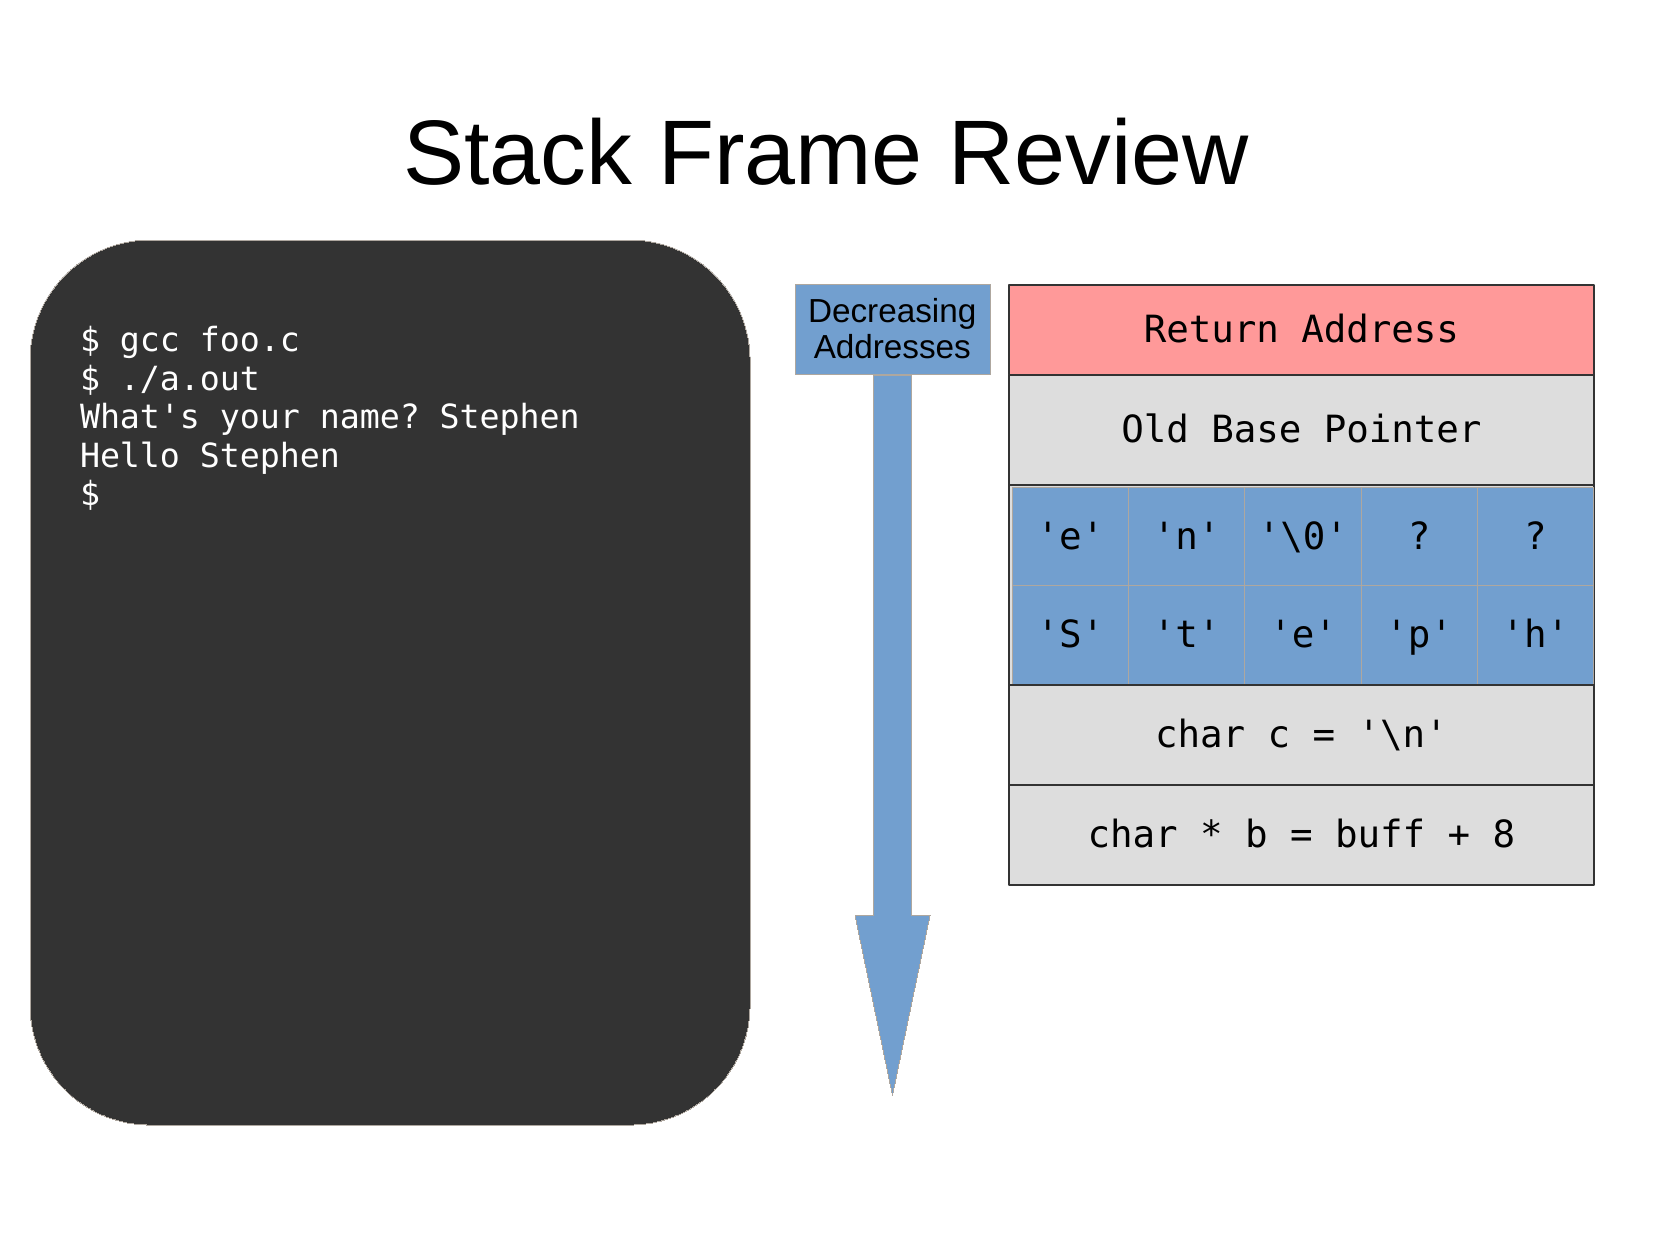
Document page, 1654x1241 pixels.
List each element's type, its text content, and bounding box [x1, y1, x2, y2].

text_box Return Address [1008, 285, 1594, 374]
text_box ? [1362, 487, 1478, 586]
text_box 'S' [1012, 586, 1129, 684]
text_box 'n' [1129, 487, 1245, 586]
text_box $ gcc foo.c $ ./a.out What's your name? Stephen Hello Stephen $ [30, 240, 751, 1126]
text_box [1008, 485, 1594, 684]
text_box 'e' [1245, 586, 1362, 684]
text_box 'p' [1362, 586, 1478, 684]
text_box char c = '\n' [1008, 684, 1594, 784]
text_box Decreasing Addresses [795, 284, 991, 375]
text_box char * b = buff + 8 [1008, 784, 1594, 885]
text_box ? [1478, 487, 1594, 586]
text_box 'e' [1012, 487, 1129, 586]
title Stack Frame Review [82, 49, 1571, 257]
text_box [855, 375, 931, 1096]
text_box '\0' [1245, 487, 1362, 586]
text_box Old Base Pointer [1008, 374, 1594, 485]
text_box 'h' [1478, 586, 1594, 684]
text_box 't' [1129, 586, 1245, 684]
